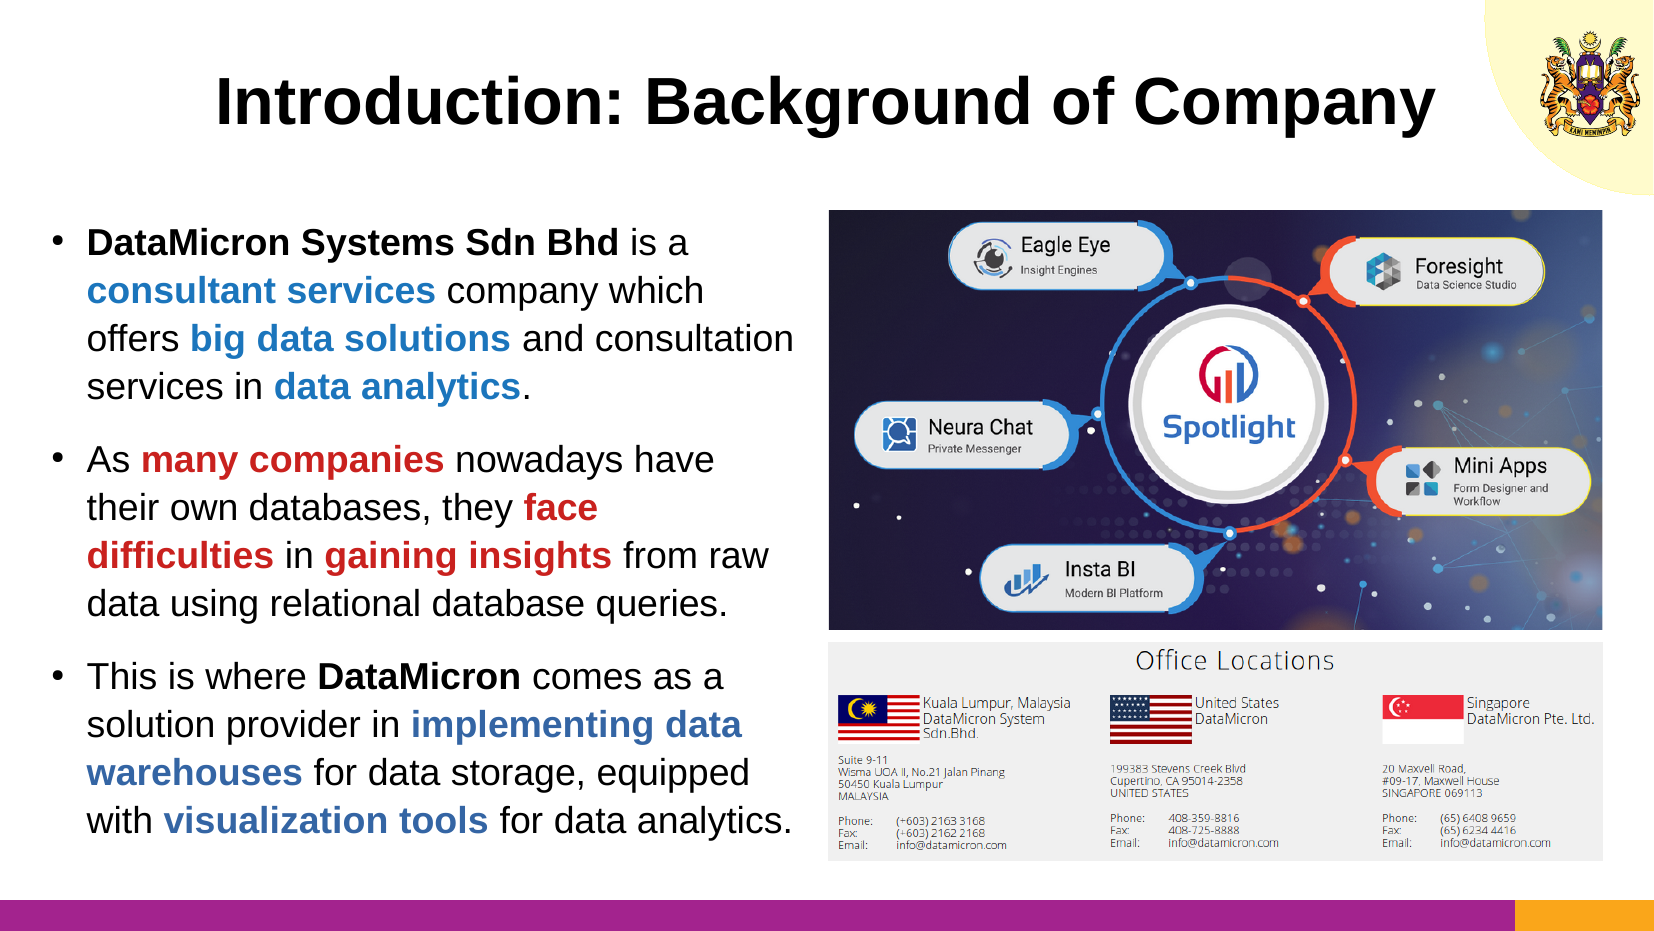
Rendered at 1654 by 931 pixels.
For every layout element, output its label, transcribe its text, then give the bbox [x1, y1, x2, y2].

text_box [0, 900, 1654, 931]
text_box DataMicron Systems Sdn Bhd is a consultant services company which offers big data solutions and consultation services in data analytics. As many companies nowadays have their own databases, they face difficulties in gaining insights from raw data using relational database queries. This is where DataMicron comes as a solution provider in implementing data warehouses for data storage, equipped with visualization tools for data analytics. [36, 207, 811, 900]
picture [1540, 30, 1642, 137]
text_box [1484, 0, 1654, 196]
picture [828, 642, 1603, 861]
subtitle Introduction: Background of Company [82, 37, 1557, 166]
picture [828, 210, 1603, 630]
